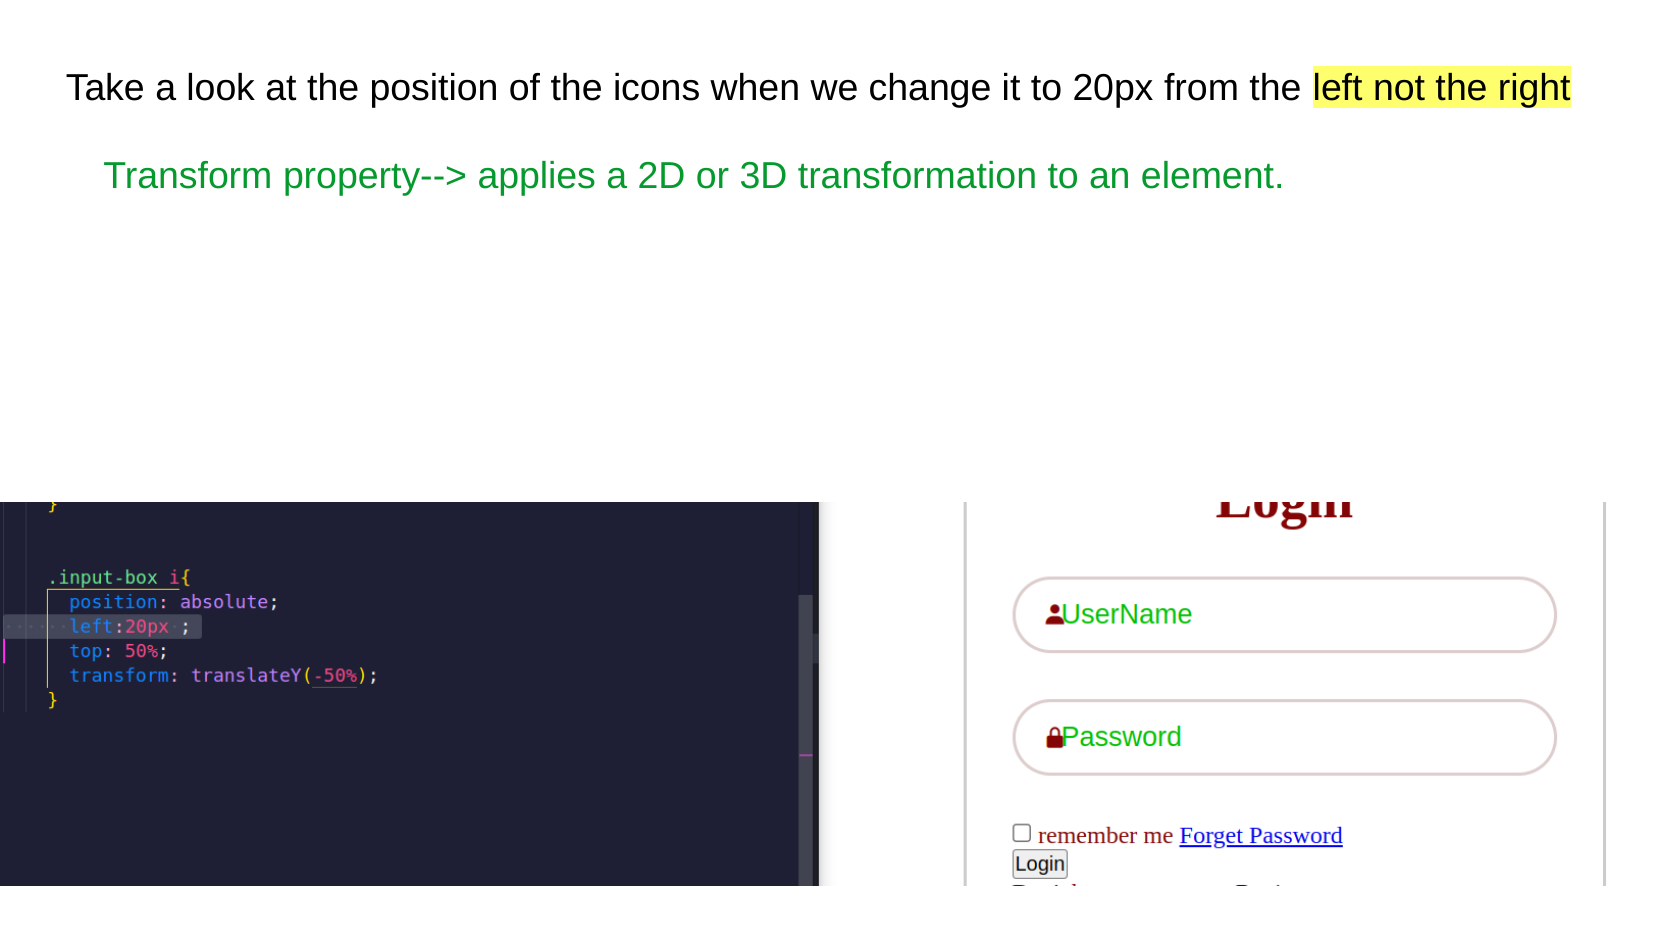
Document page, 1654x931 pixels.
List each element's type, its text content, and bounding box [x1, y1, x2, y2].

text_box Transform property--> applies a 2D or 3D transformation to an element. [88, 147, 1300, 205]
picture [0, 502, 1654, 886]
text_box Take a look at the position of the icons when we change it to 20px from the left not the right [51, 59, 1597, 116]
